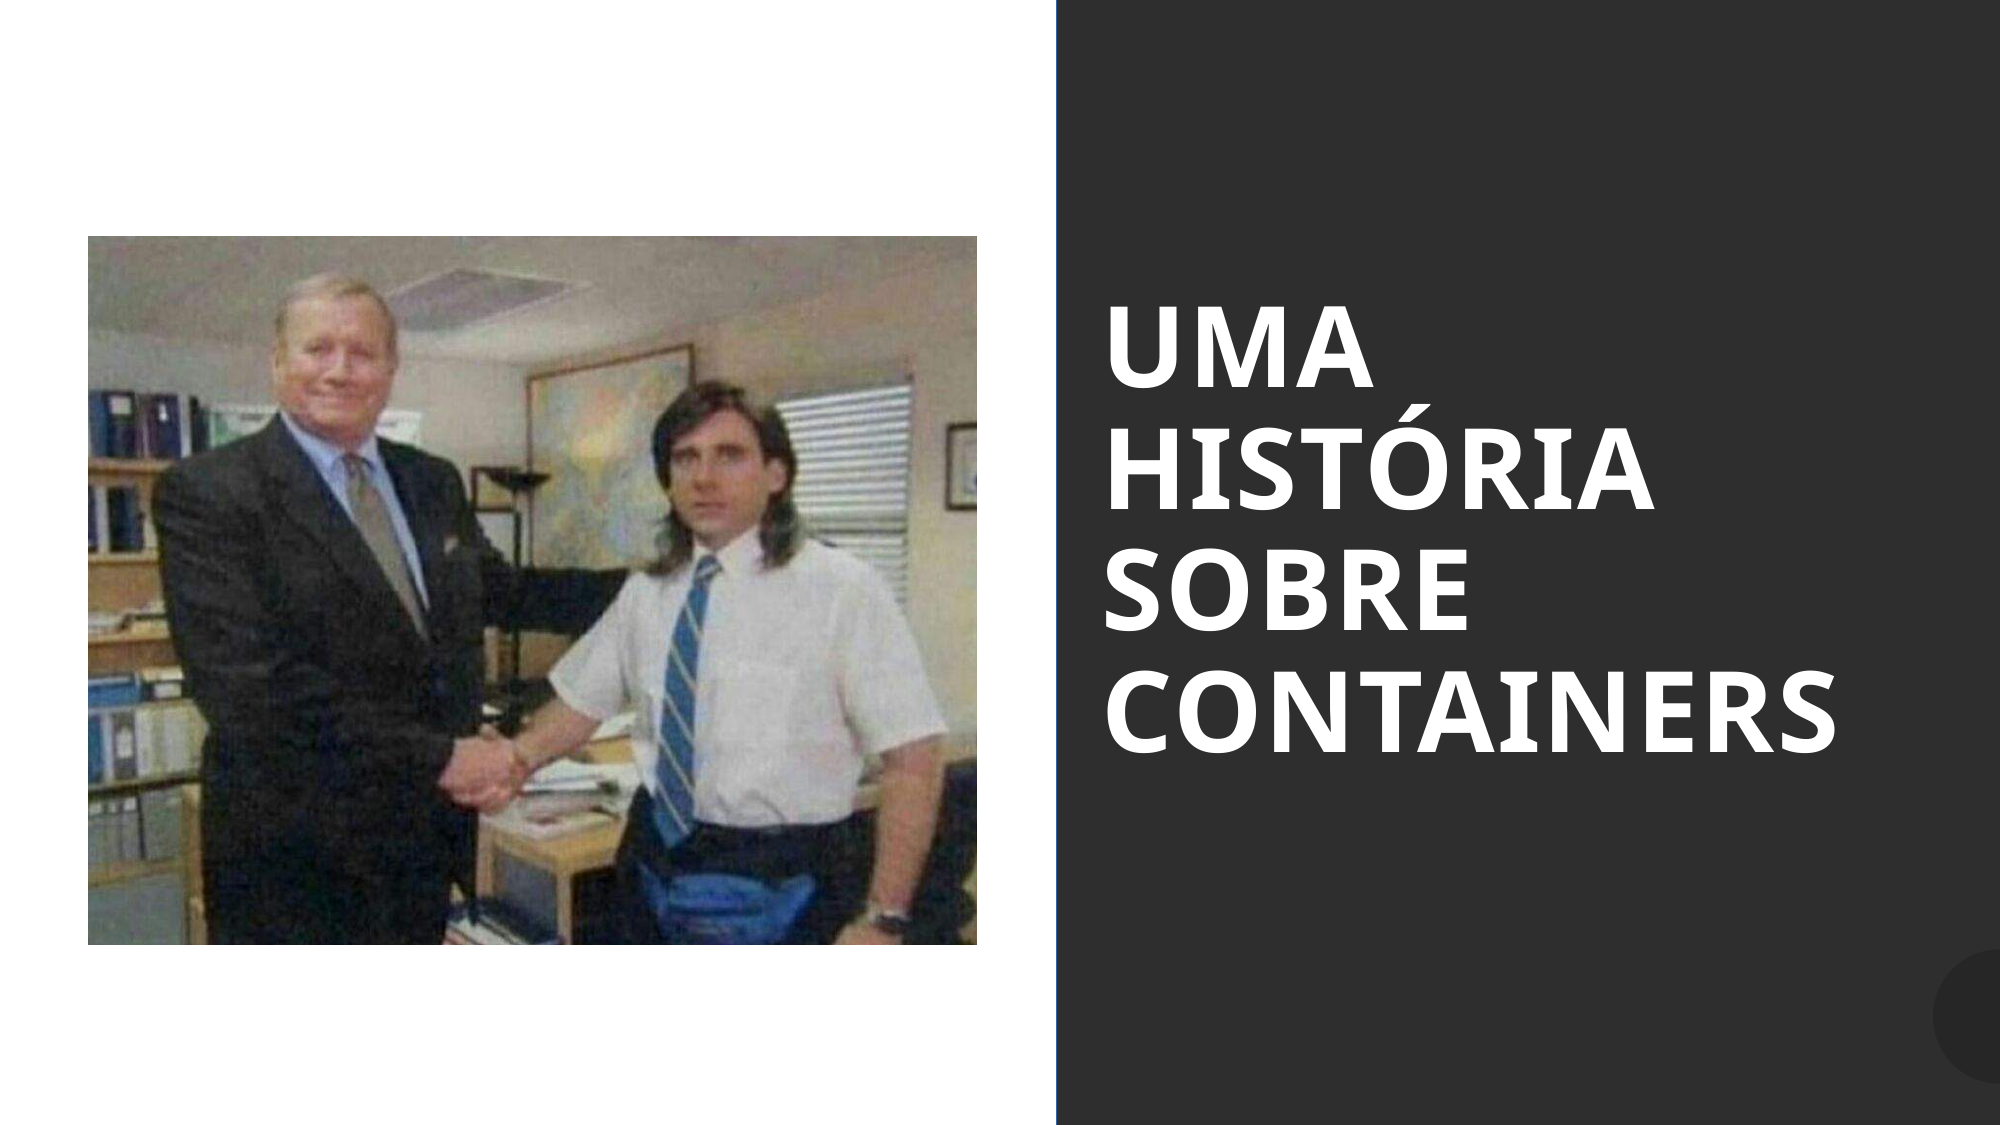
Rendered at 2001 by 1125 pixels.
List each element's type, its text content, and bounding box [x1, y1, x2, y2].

text_box [0, 0, 2000, 1125]
picture [88, 236, 977, 945]
title UMA HISTÓRIA SOBRE CONTAINERS [1101, 259, 1949, 808]
